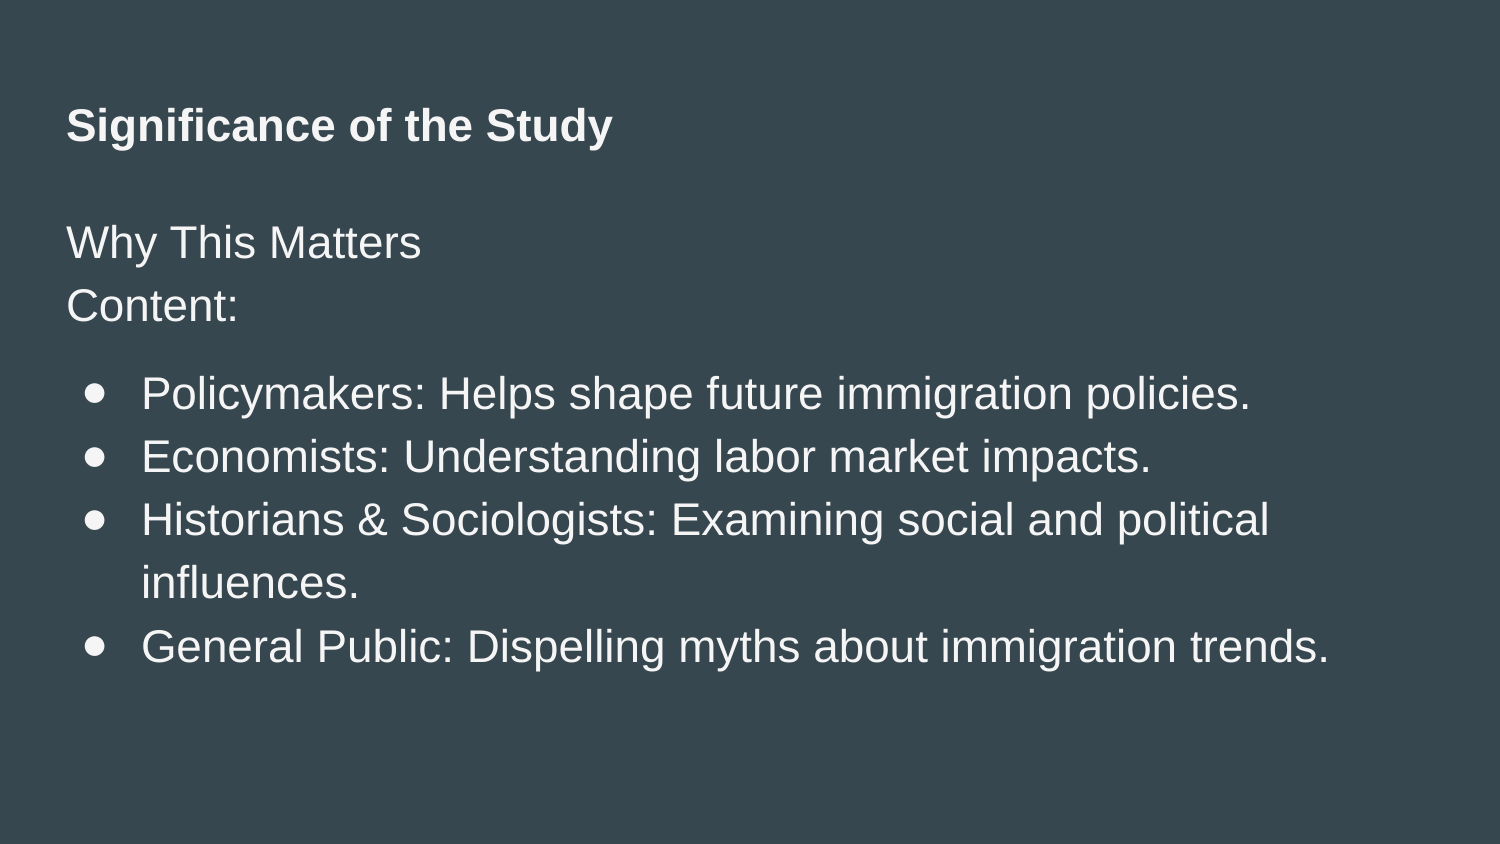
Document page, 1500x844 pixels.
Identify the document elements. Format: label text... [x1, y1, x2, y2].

list Why This Matters Content: Policymakers: Helps shape future immigration policies. Economists: Understanding labor market impacts. Historians & Sociologists: Examining social and political influences. General Public: Dispelling myths about immigration trends. [51, 189, 1449, 750]
title Significance of the Study [51, 72, 1449, 167]
